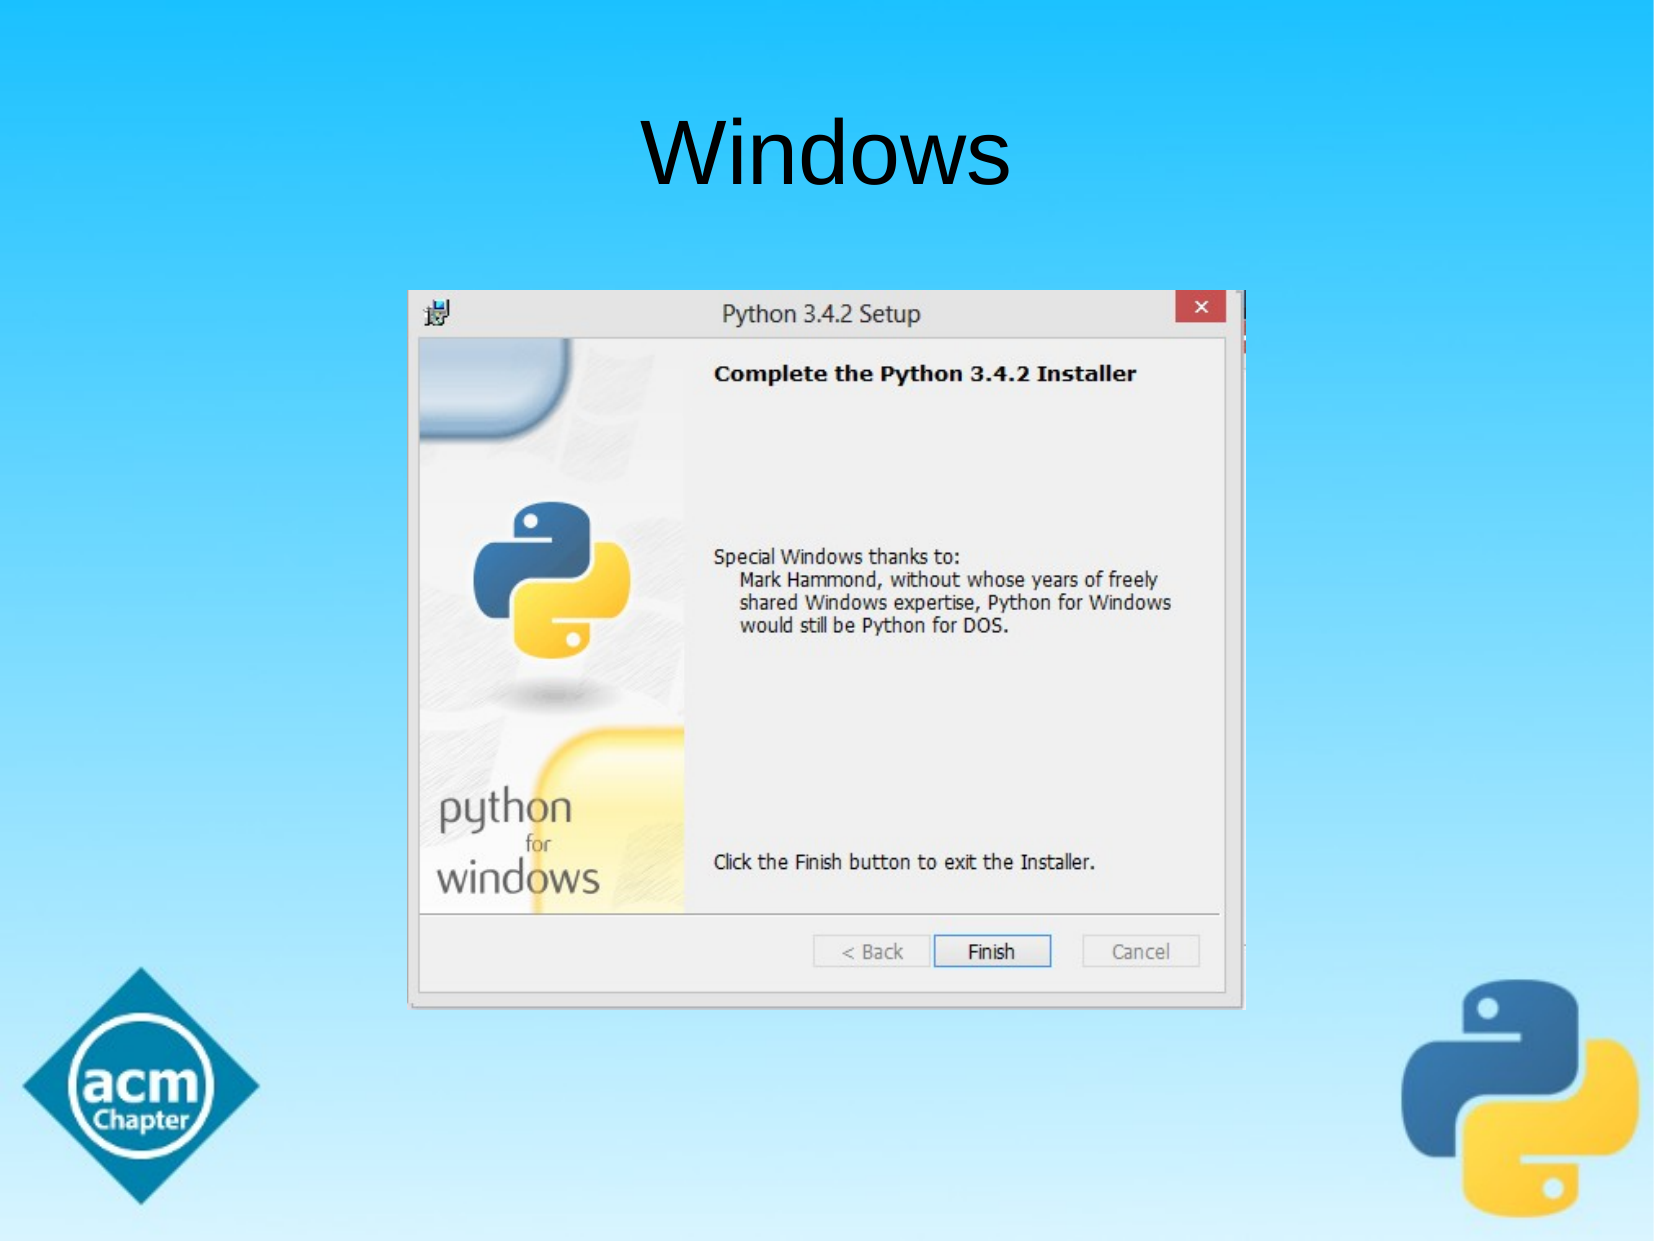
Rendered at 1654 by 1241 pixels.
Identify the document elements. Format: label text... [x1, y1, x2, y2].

title Windows [82, 49, 1571, 257]
picture [0, 0, 1654, 1241]
